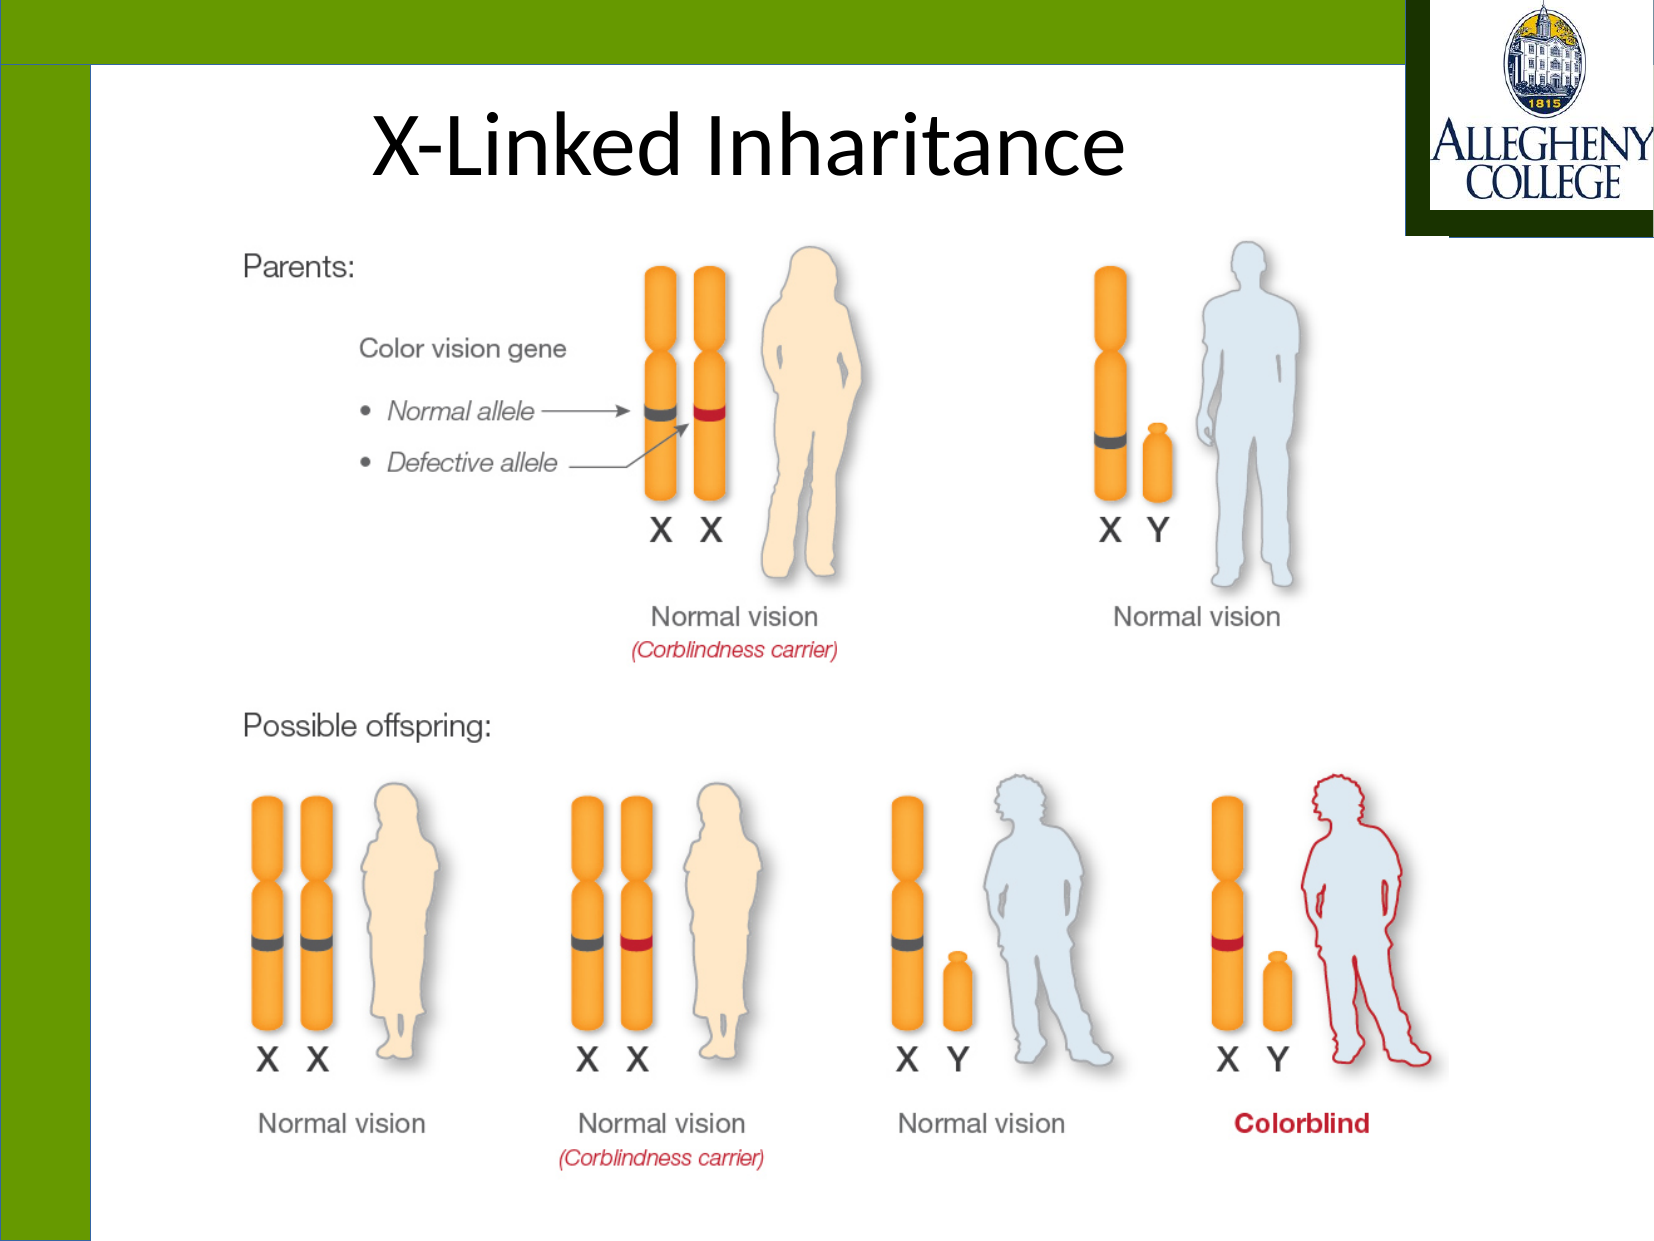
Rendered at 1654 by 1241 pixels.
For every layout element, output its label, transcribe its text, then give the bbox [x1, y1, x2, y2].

picture [1430, 0, 1654, 210]
title X-Linked Inharitance [75, 45, 1426, 233]
text_box [0, 0, 1654, 1241]
picture [225, 236, 1449, 1183]
